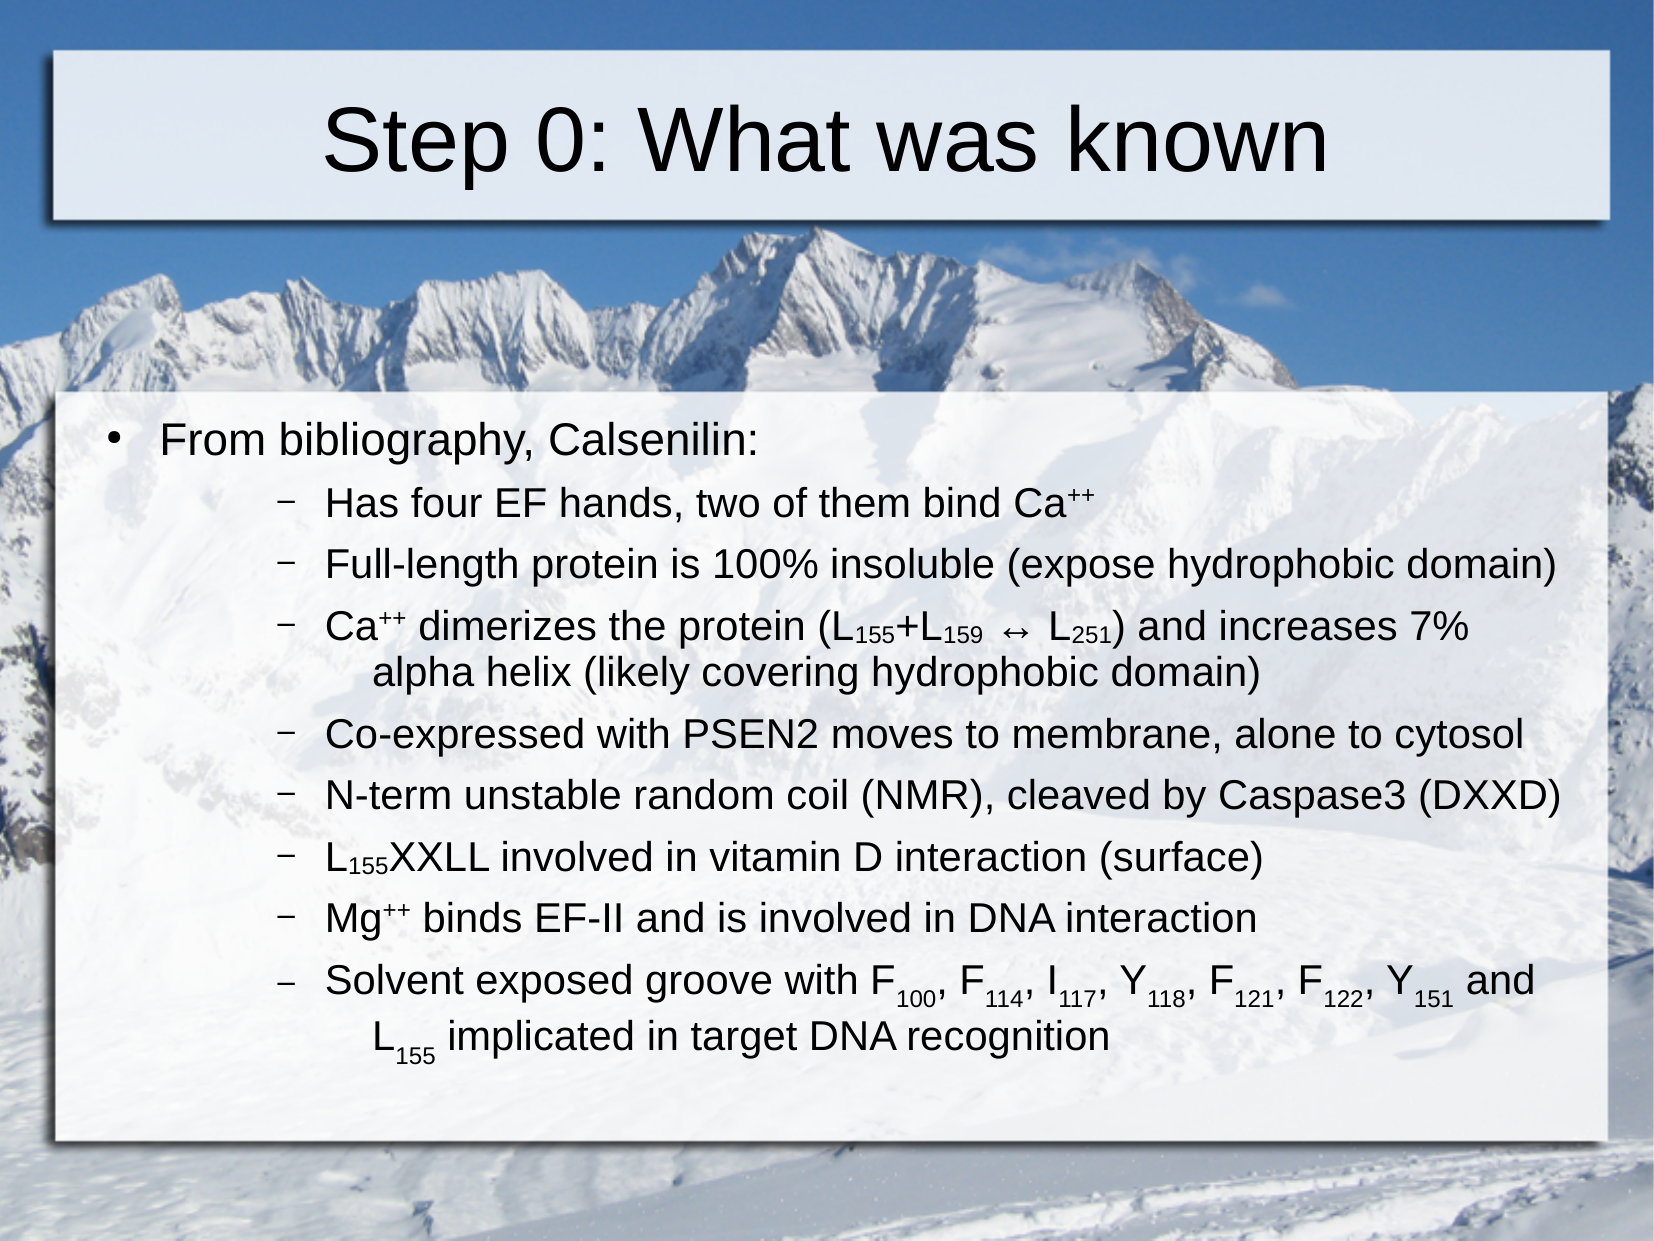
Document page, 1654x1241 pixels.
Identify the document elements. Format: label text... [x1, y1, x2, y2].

title Step 0: What was known [59, 68, 1595, 212]
picture [0, 0, 1654, 1241]
list From bibliography, Calsenilin: Has four EF hands, two of them bind Ca++ Full-length protein is 100% insoluble (expose hydrophobic domain) Ca++ dimerizes the protein (L155+L159 ↔ L251) and increases 7% alpha helix (likely covering hydrophobic domain) Co-expressed with PSEN2 moves to membrane, alone to cytosol N-term unstable random coil (NMR), cleaved by Caspase3 (DXXD) L155XXLL involved in vitamin D interaction (surface) Mg++ binds EF-II and is involved in DNA interaction Solvent exposed groove with F100, F114, I117, Y118, F121, F122, Y151 and L155 implicated in target DNA recognition [88, 413, 1571, 1163]
